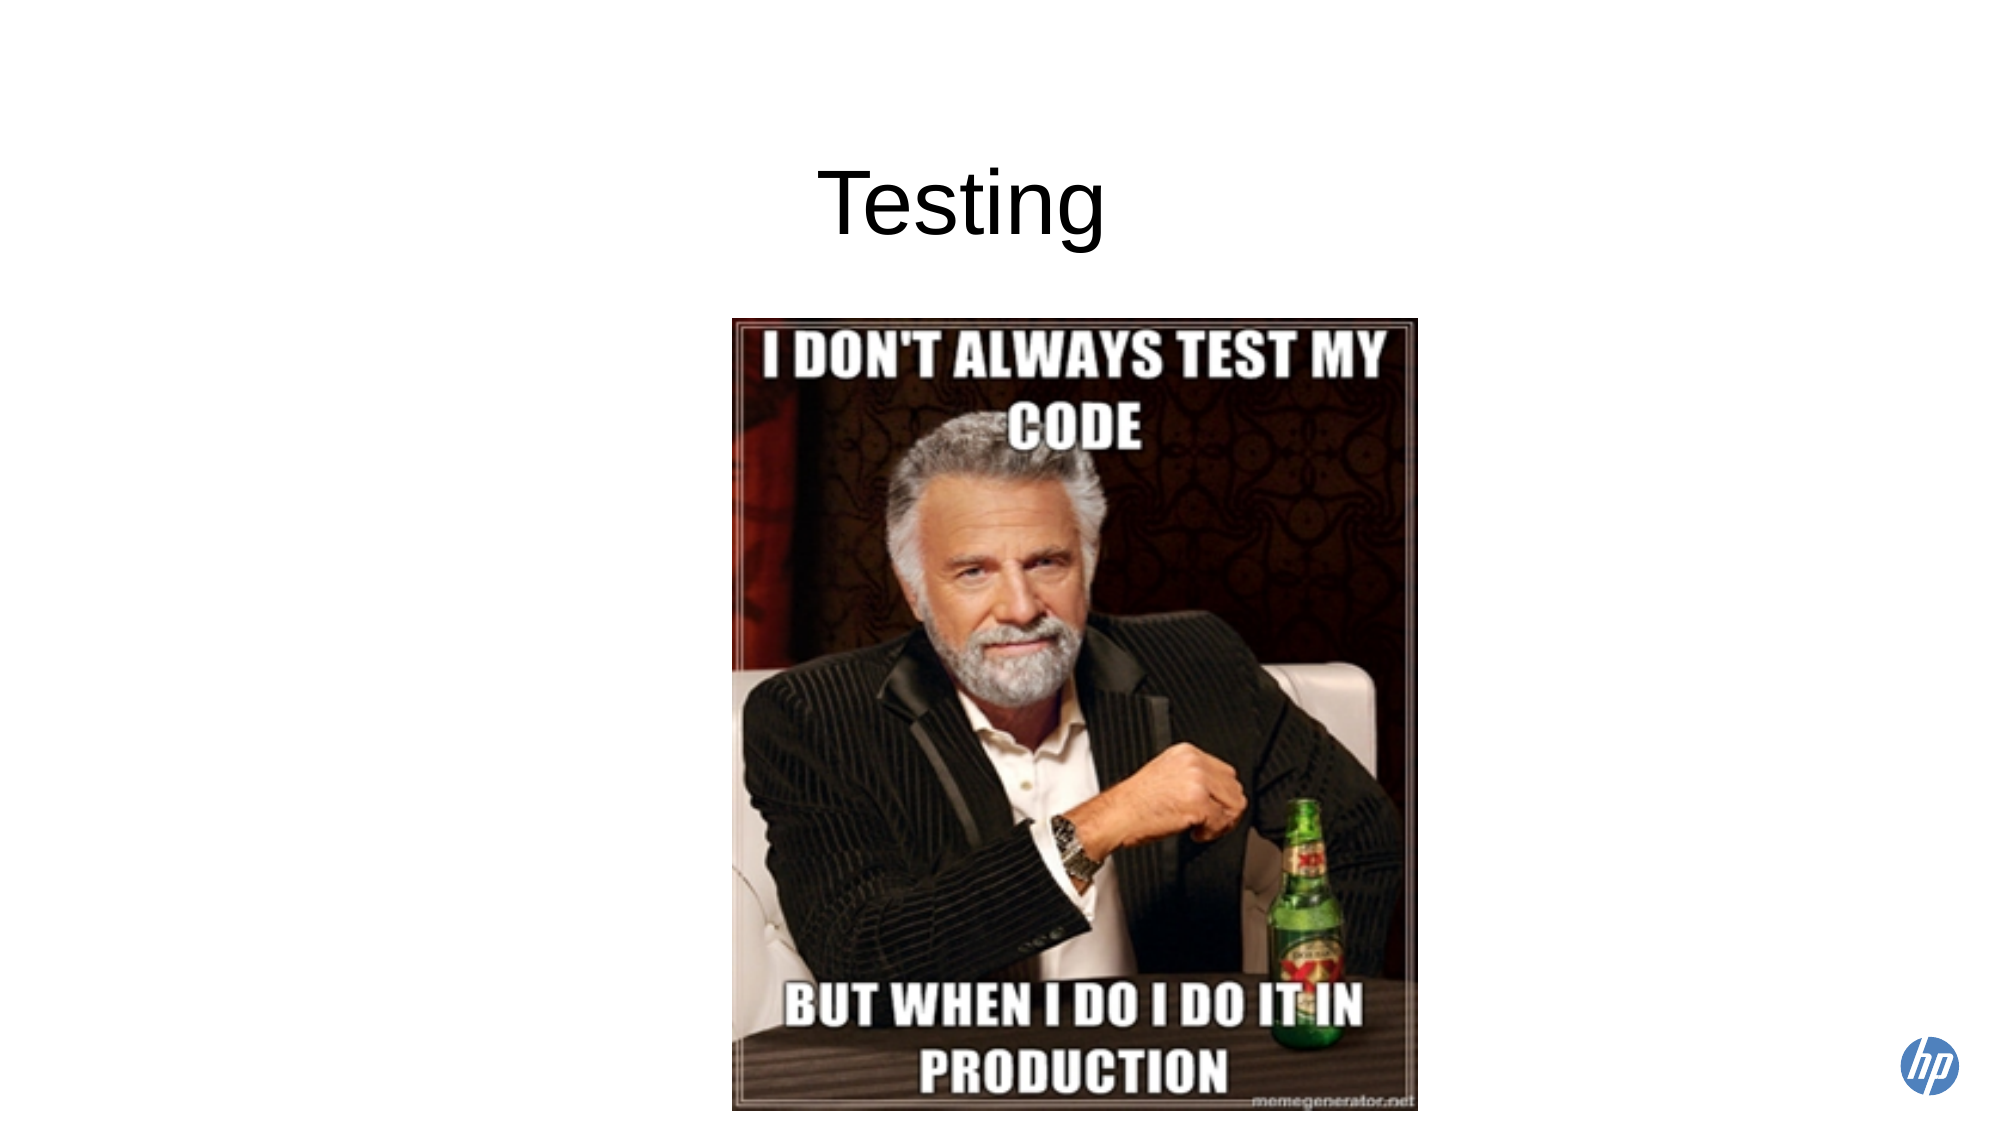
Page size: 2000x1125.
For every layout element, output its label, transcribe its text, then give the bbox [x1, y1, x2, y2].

picture [732, 318, 1418, 1111]
title Testing [212, 75, 1713, 331]
